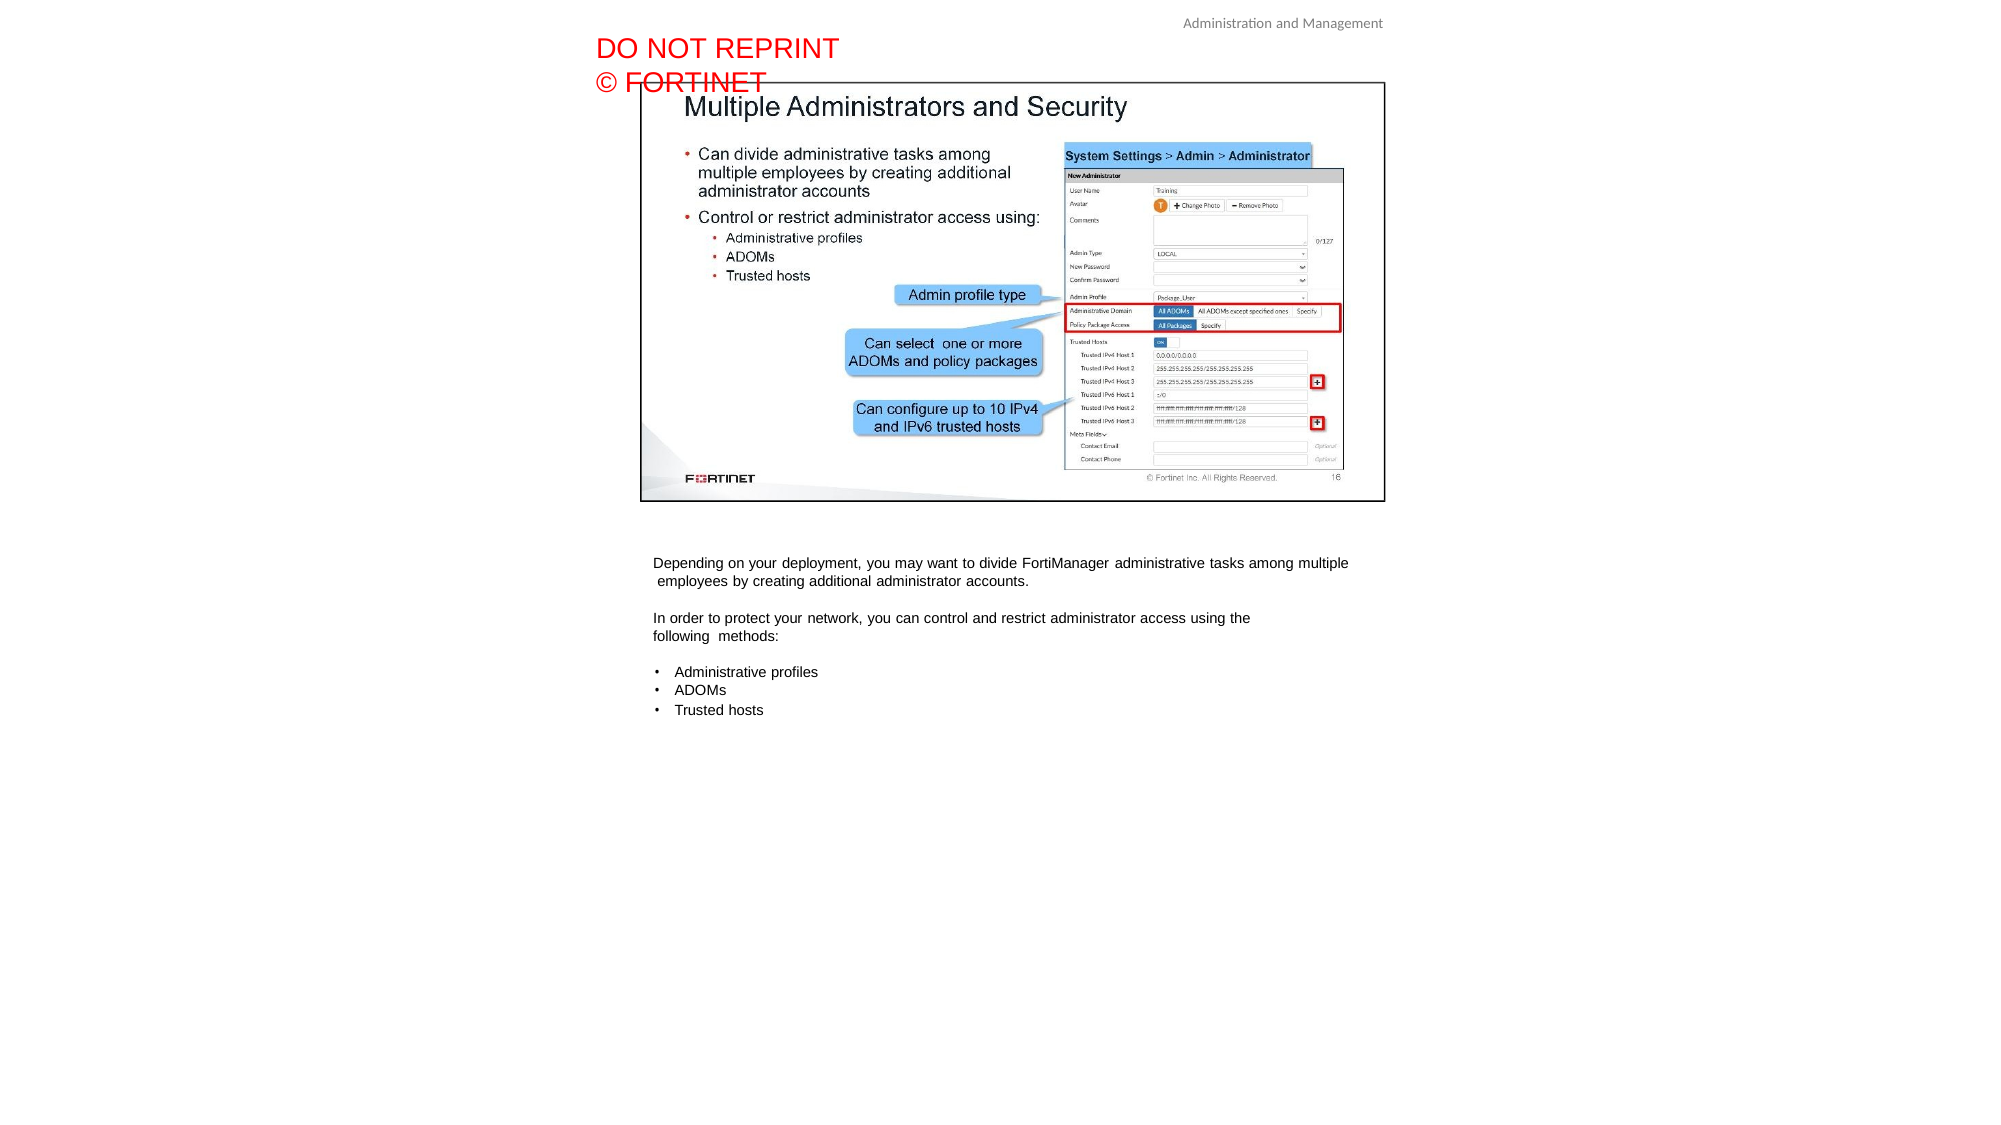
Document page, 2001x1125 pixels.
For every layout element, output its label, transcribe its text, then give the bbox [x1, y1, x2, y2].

text_box [640, 81, 1386, 502]
text_box Administration and Management [1181, 11, 1386, 32]
text_box Depending on your deployment, you may want to divide FortiManager administrative tasks among multiple employees by creating additional administrator accounts. In order to protect your network, you can control and restrict administrator access using the following methods: Administrative profiles ADOMs Trusted hosts [651, 552, 1351, 719]
text_box DO NOT REPRINT © FORTINET [594, 28, 841, 98]
picture [642, 92, 1351, 500]
